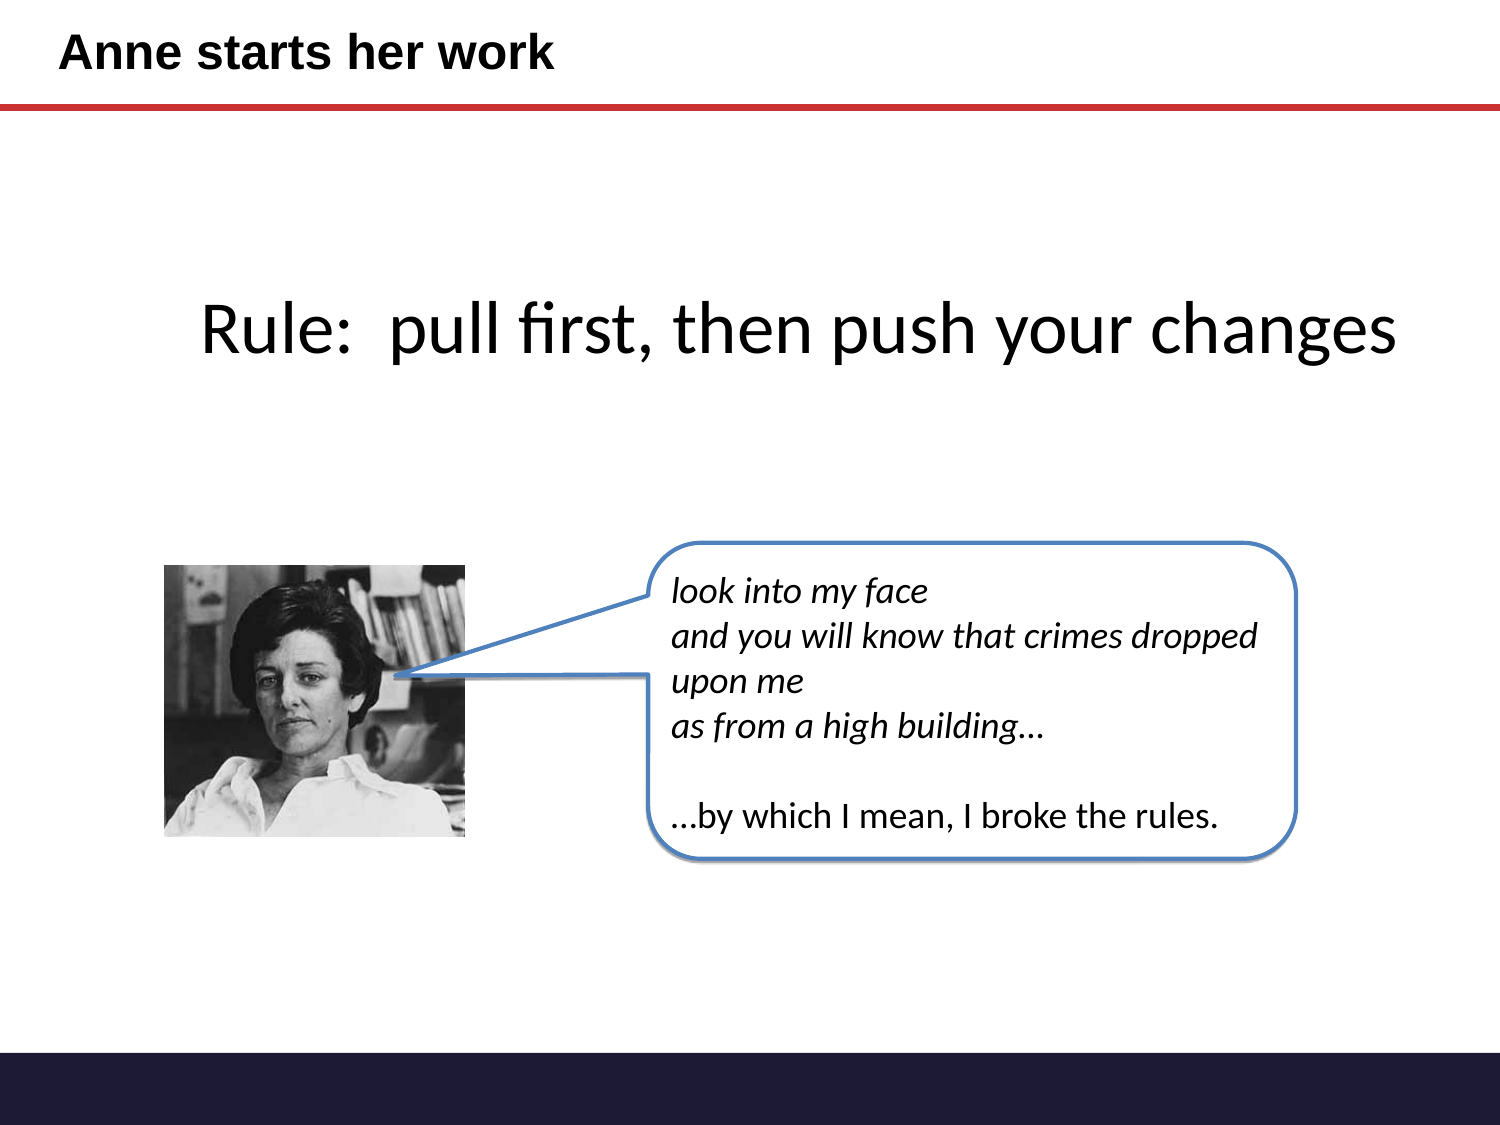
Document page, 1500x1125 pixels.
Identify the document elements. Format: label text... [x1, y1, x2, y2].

picture [164, 565, 465, 837]
text_box Rule: pull first, then push your changes [192, 270, 1407, 376]
title Anne starts her work [50, 0, 948, 108]
text_box look into my face and you will know that crimes dropped upon me as from a high building… …by which I mean, I broke the rules. [395, 542, 1297, 859]
